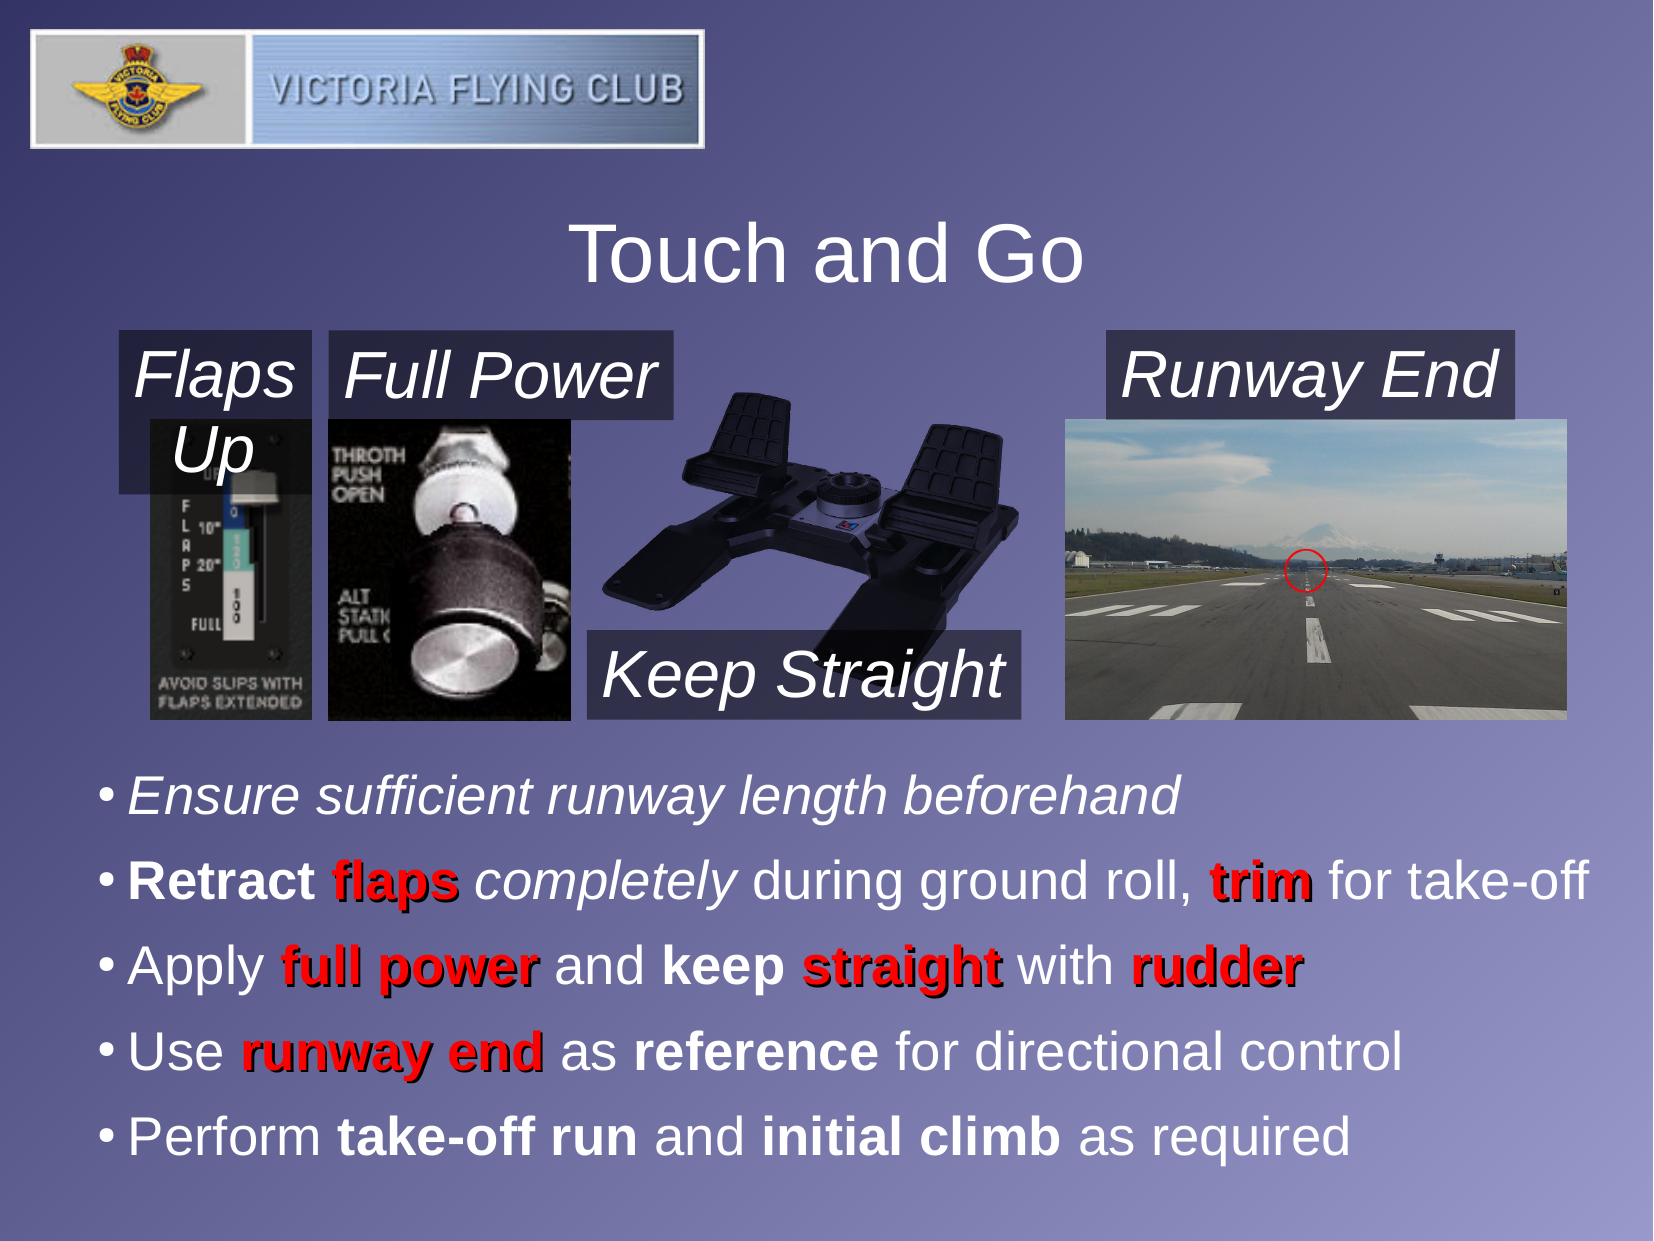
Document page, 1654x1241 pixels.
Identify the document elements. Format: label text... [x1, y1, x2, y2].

title Touch and Go [82, 150, 1571, 358]
picture [328, 421, 571, 721]
text_box Full Power [328, 330, 674, 421]
picture [150, 495, 312, 721]
text_box Keep Straight [586, 630, 1022, 720]
text_box Flaps Up [118, 330, 312, 495]
picture [30, 29, 705, 149]
picture [1065, 419, 1567, 721]
text_box Runway End [1106, 330, 1516, 420]
list Ensure sufficient runway length beforehand Retract flaps completely during ground roll, trim for take-off Apply full power and keep straight with rudder Use runway end as reference for directional control Perform take-off run and initial climb as required [82, 765, 1606, 1201]
picture [600, 389, 1022, 630]
